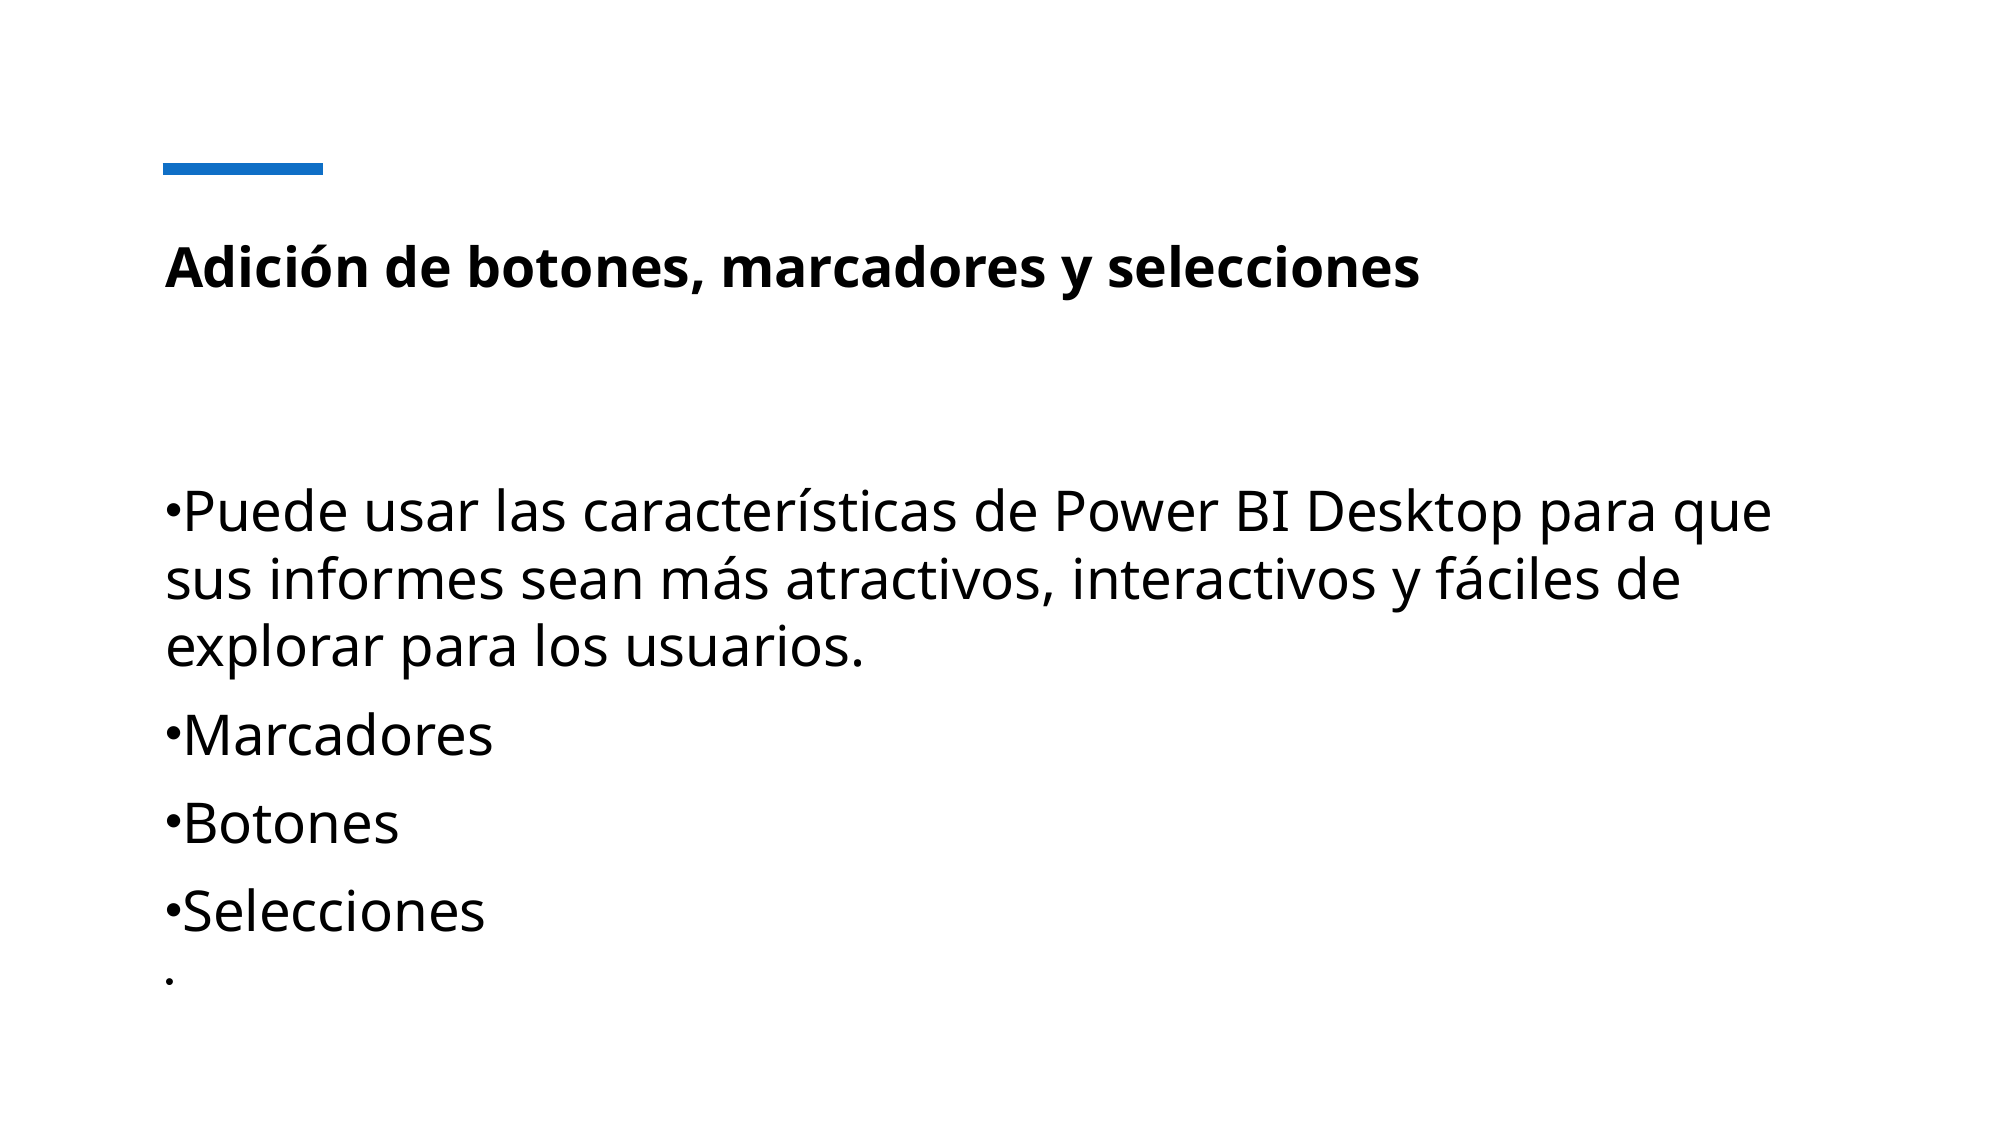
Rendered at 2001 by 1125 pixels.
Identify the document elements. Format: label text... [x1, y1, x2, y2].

title Adición de botones, marcadores y selecciones [150, 224, 1851, 441]
list Puede usar las características de Power BI Desktop para que sus informes sean más atractivos, interactivos y fáciles de explorar para los usuarios. Marcadores Botones Selecciones [150, 468, 1851, 975]
